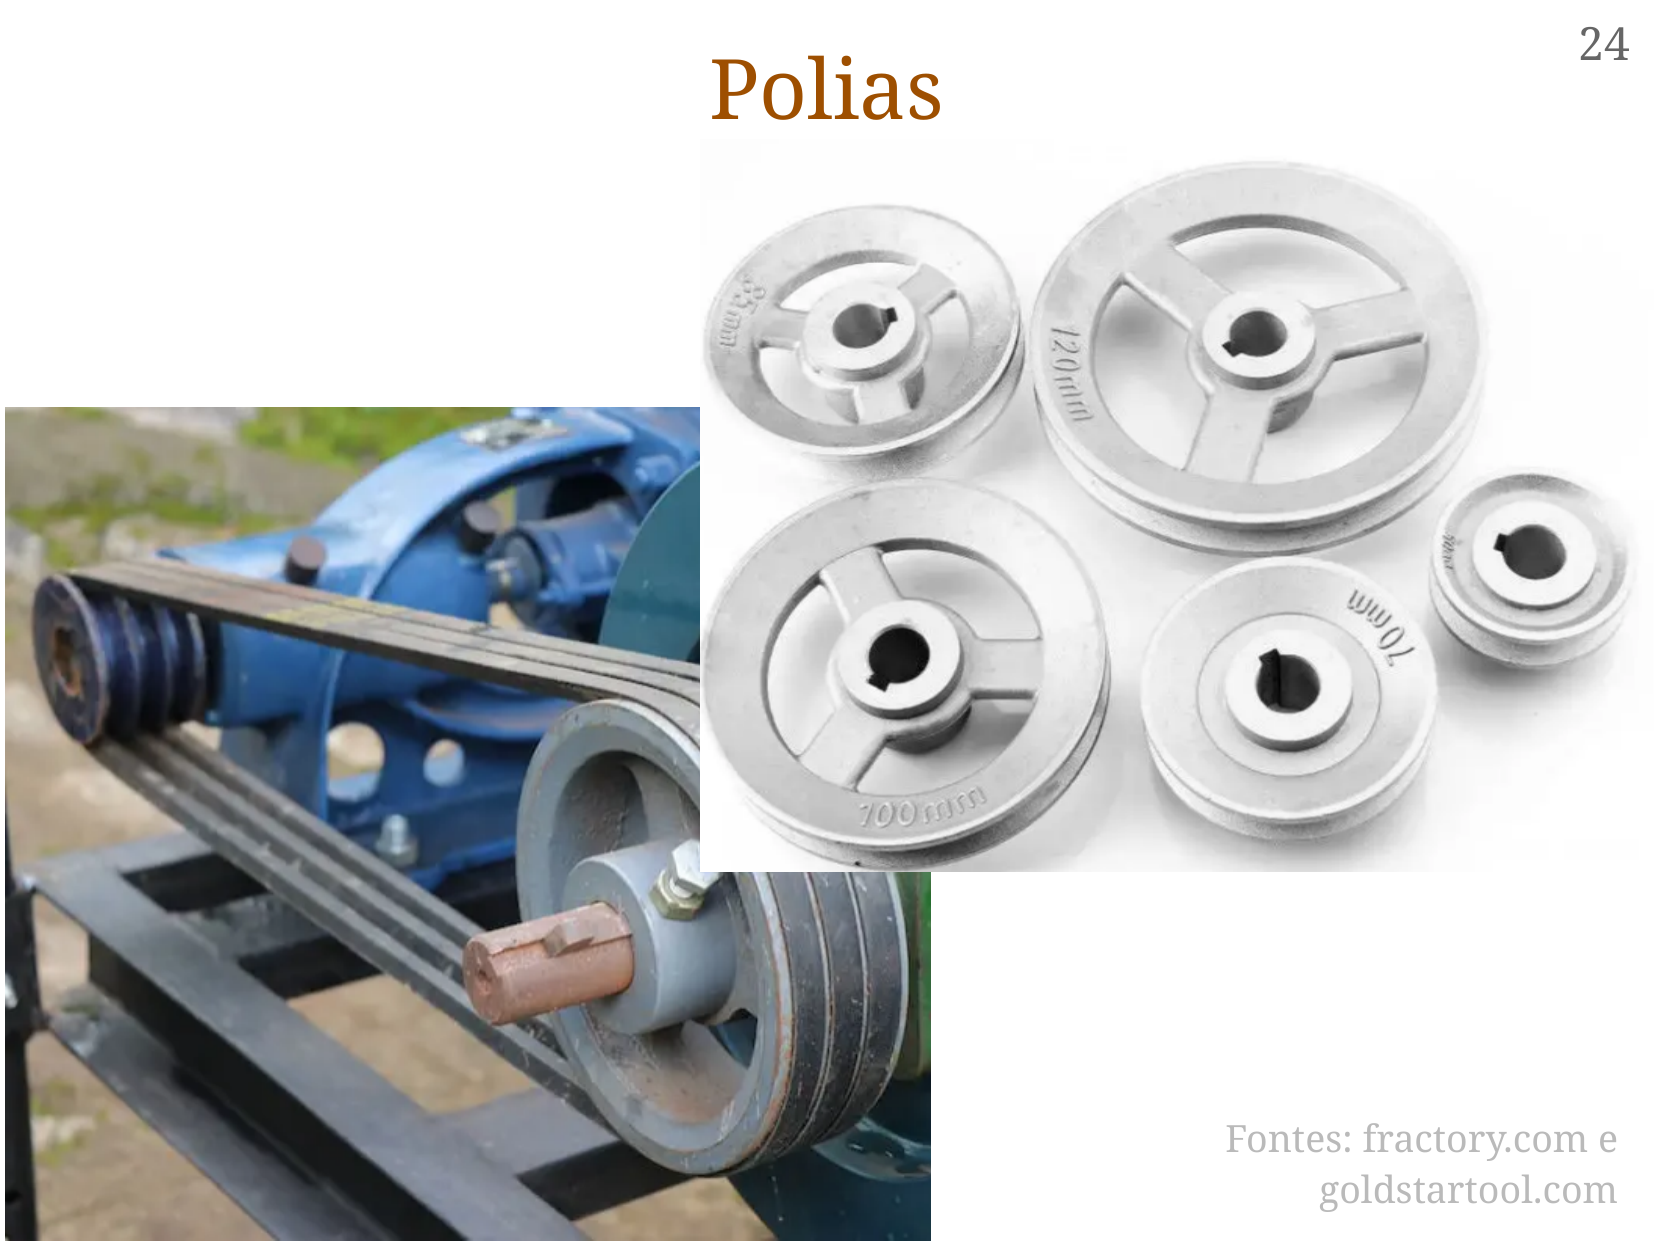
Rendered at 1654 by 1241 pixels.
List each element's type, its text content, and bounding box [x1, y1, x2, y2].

picture [5, 139, 1654, 1241]
title Polias [59, 29, 1595, 148]
text_box Fontes: fractory.com e goldstartool.com [1210, 1104, 1647, 1222]
